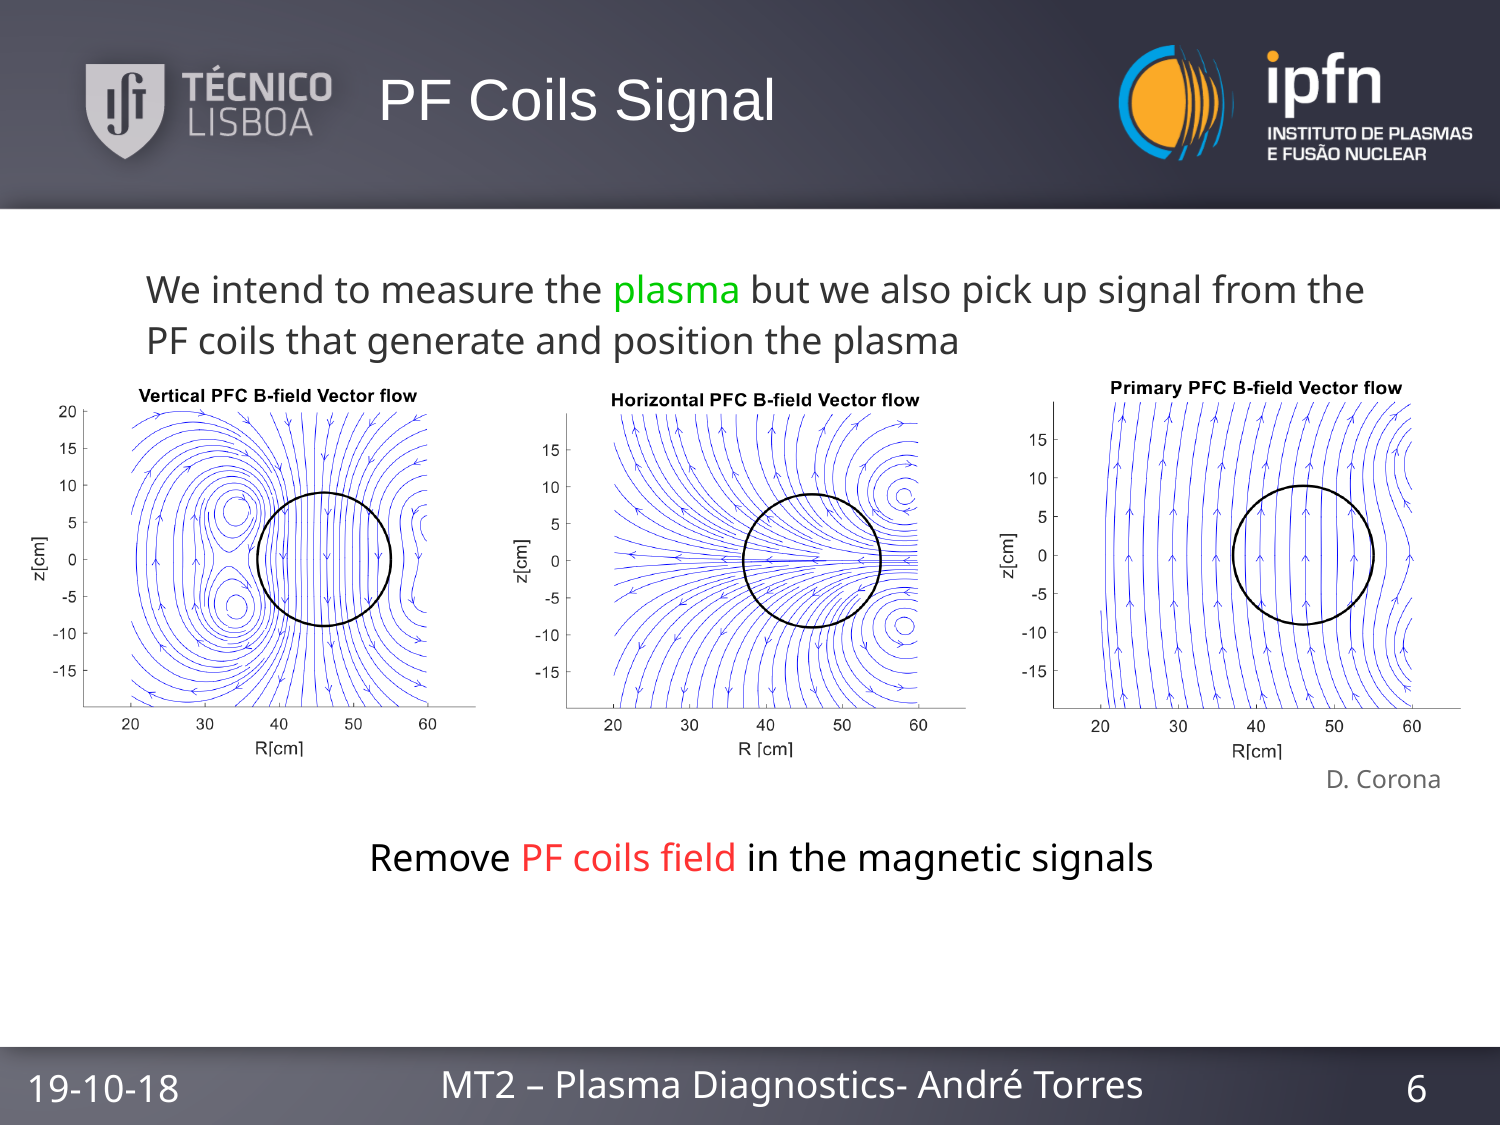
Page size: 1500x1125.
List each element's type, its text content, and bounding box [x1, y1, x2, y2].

list We intend to measure the plasma but we also pick up signal from the PF coils that generate and position the plasma [75, 263, 1418, 378]
title PF Coils Signal [362, 23, 1087, 178]
picture [0, 0, 1500, 1125]
text_box D. Corona [1311, 755, 1477, 827]
text_box Remove PF coils field in the magnetic signals [354, 823, 1264, 934]
